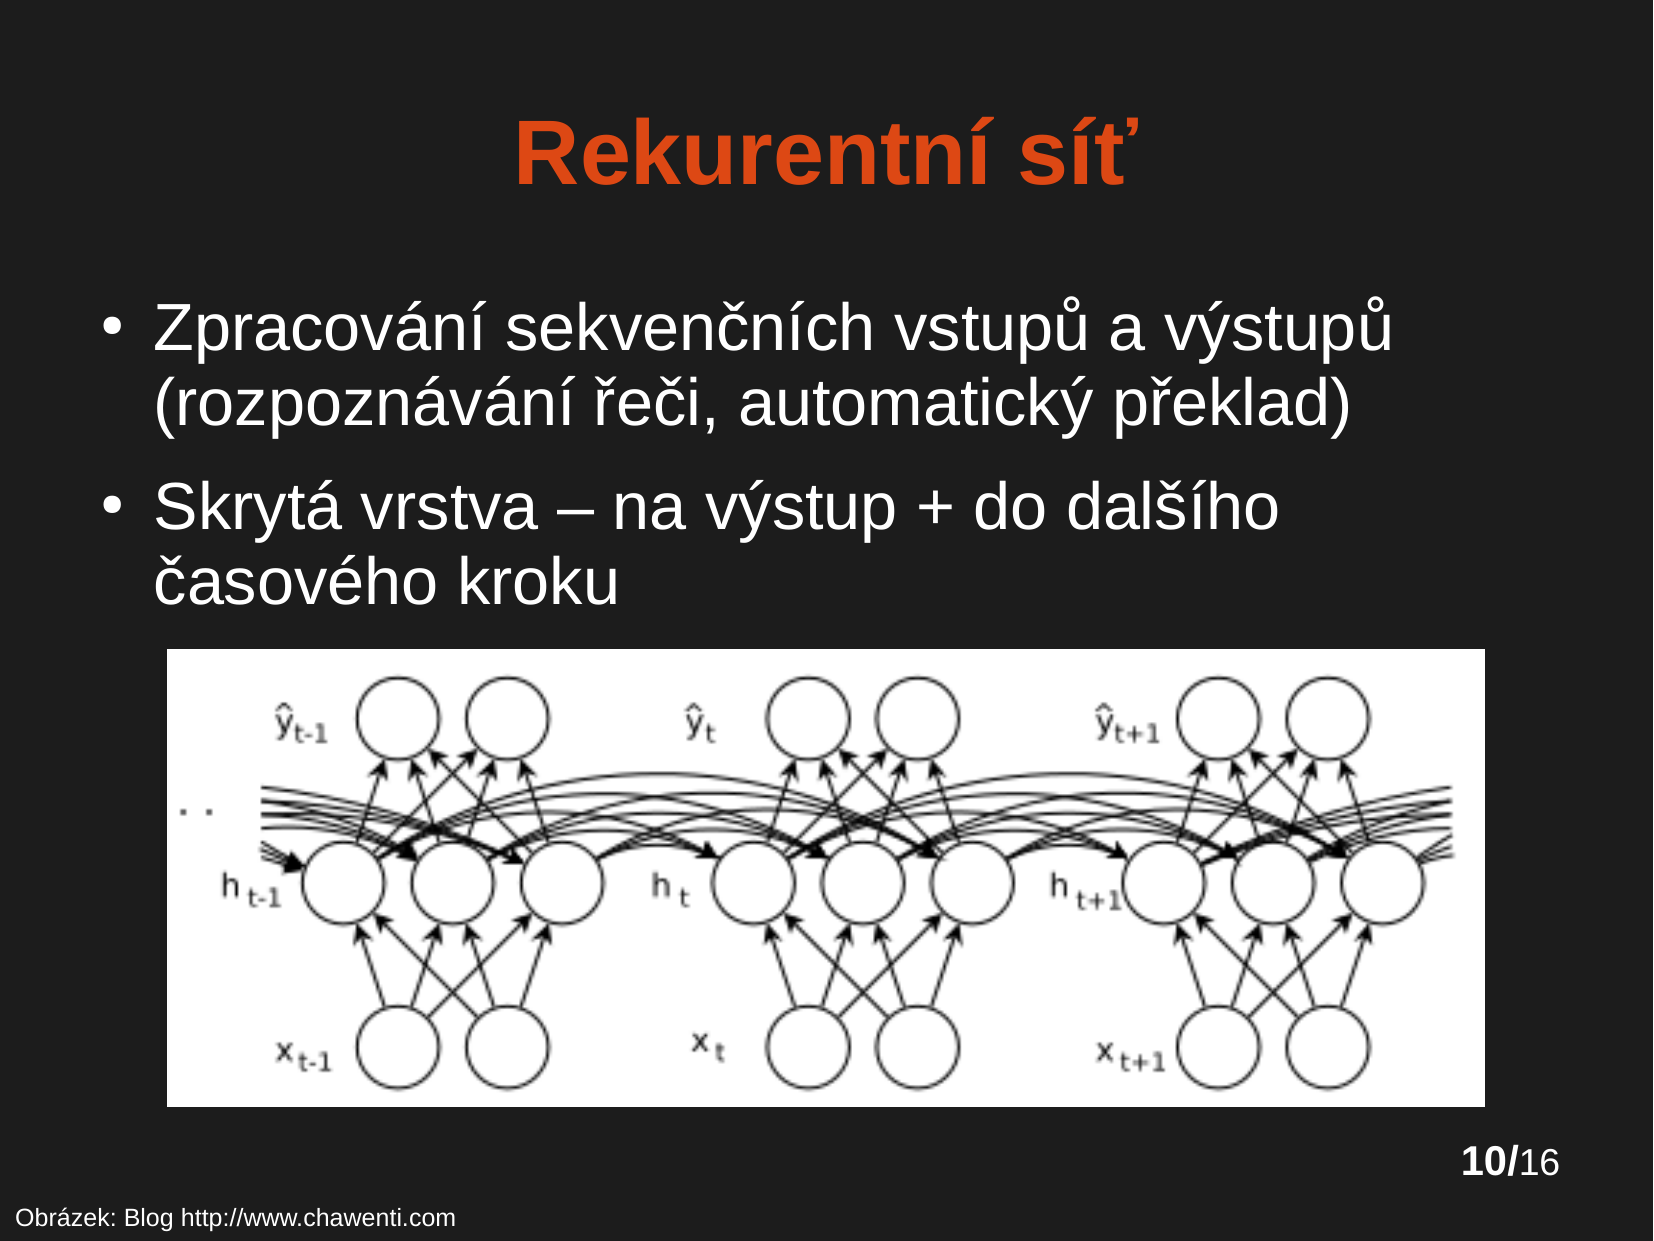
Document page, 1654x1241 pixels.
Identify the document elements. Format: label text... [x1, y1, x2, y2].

list Zpracování sekvenčních vstupů a výstupů (rozpoznávání řeči, automatický překlad) Skrytá vrstva – na výstup + do dalšího časového kroku [82, 290, 1571, 1010]
picture [167, 649, 1486, 1107]
title Rekurentní síť [82, 49, 1571, 257]
text_box Obrázek: Blog http://www.chawenti.com [0, 1196, 471, 1240]
